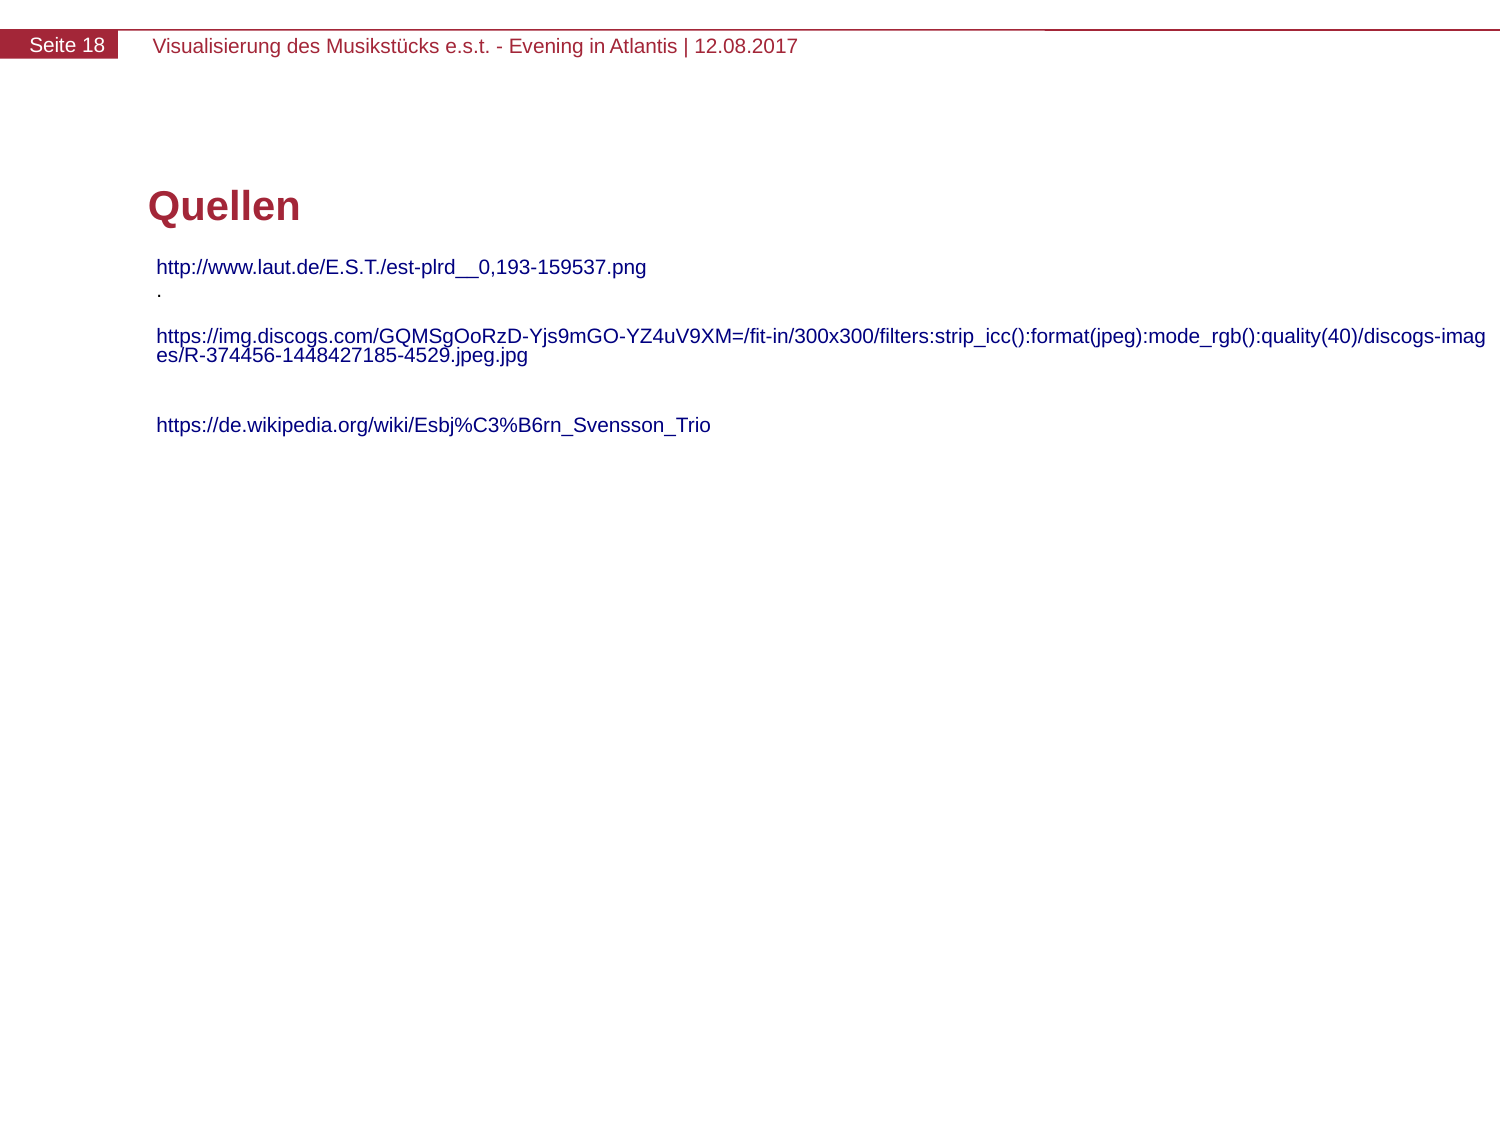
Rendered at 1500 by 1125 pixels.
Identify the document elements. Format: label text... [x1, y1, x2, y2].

text_box http://www.laut.de/E.S.T./est-plrd__0,193-159537.png . https://img.discogs.com/GQMSgOoRzD-Yjs9mGO-YZ4uV9XM=/fit-in/300x300/filters:strip_icc():format(jpeg):mode_rgb():quality(40)/discogs-images/R-374456-1448427185-4529.jpeg.jpg https://de.wikipedia.org/wiki/Esbj%C3%B6rn_Svensson_Trio [141, 248, 1500, 424]
title Quellen [132, 149, 1413, 258]
